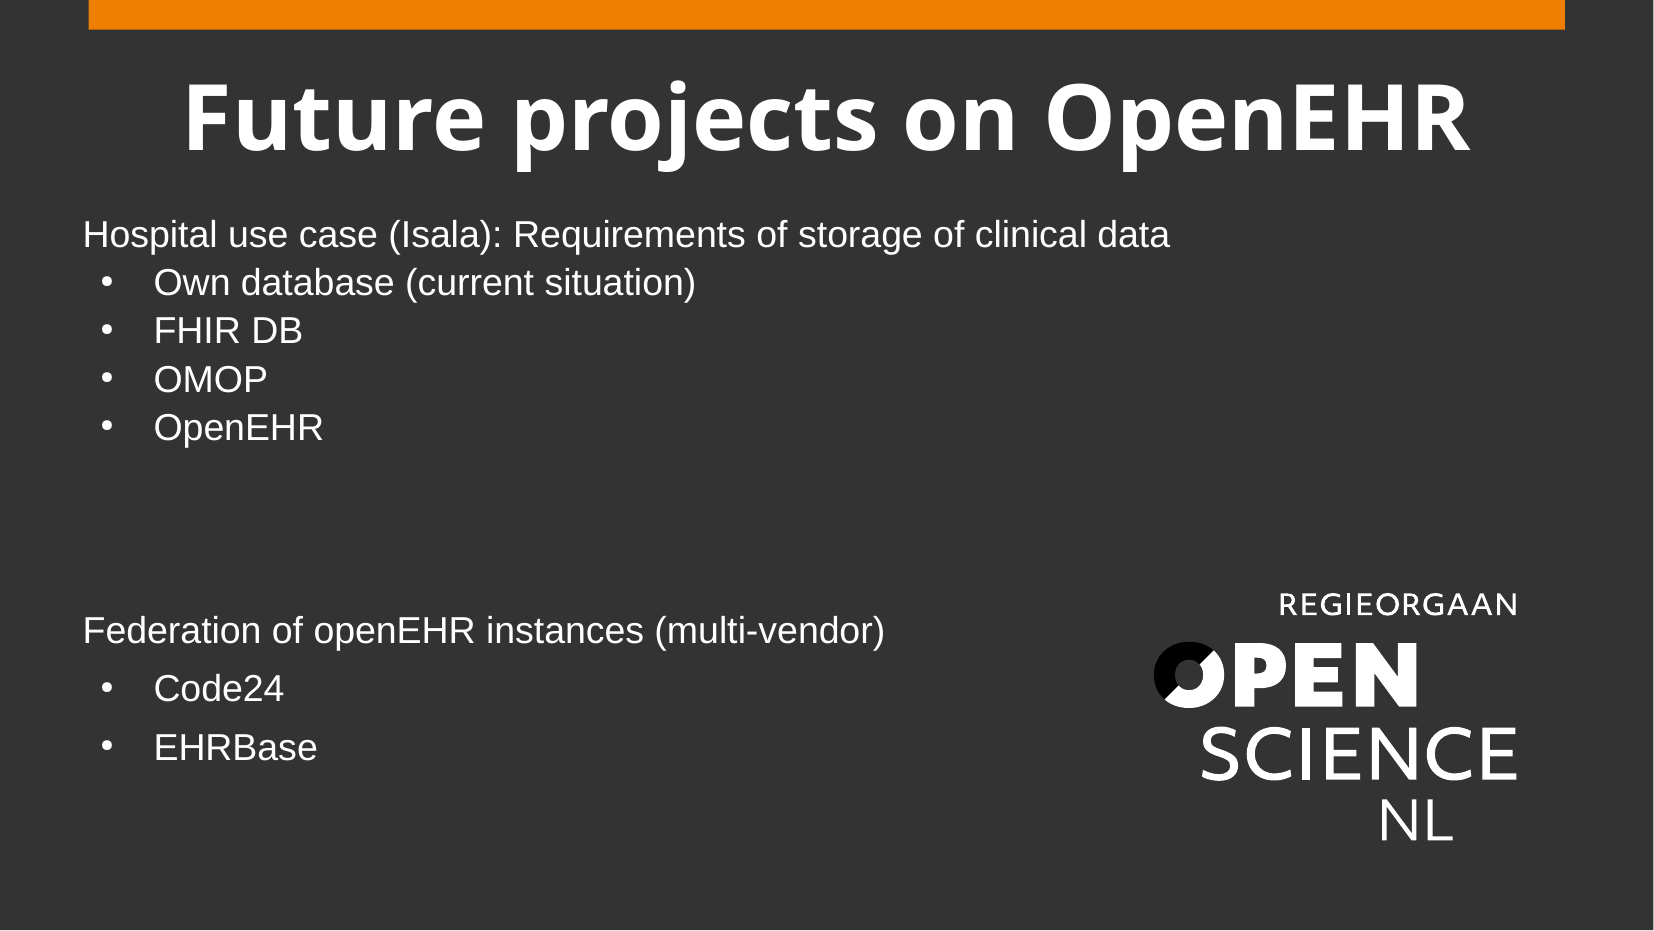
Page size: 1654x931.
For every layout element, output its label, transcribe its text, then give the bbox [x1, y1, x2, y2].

list Hospital use case (Isala): Requirements of storage of clinical data Own database (current situation) FHIR DB OMOP OpenEHR Federation of openEHR instances (multi-vendor) Code24 EHRBase [82, 217, 1571, 886]
text_box [0, 0, 1654, 931]
picture [1151, 590, 1522, 843]
title Future projects on OpenEHR [82, 37, 1571, 193]
